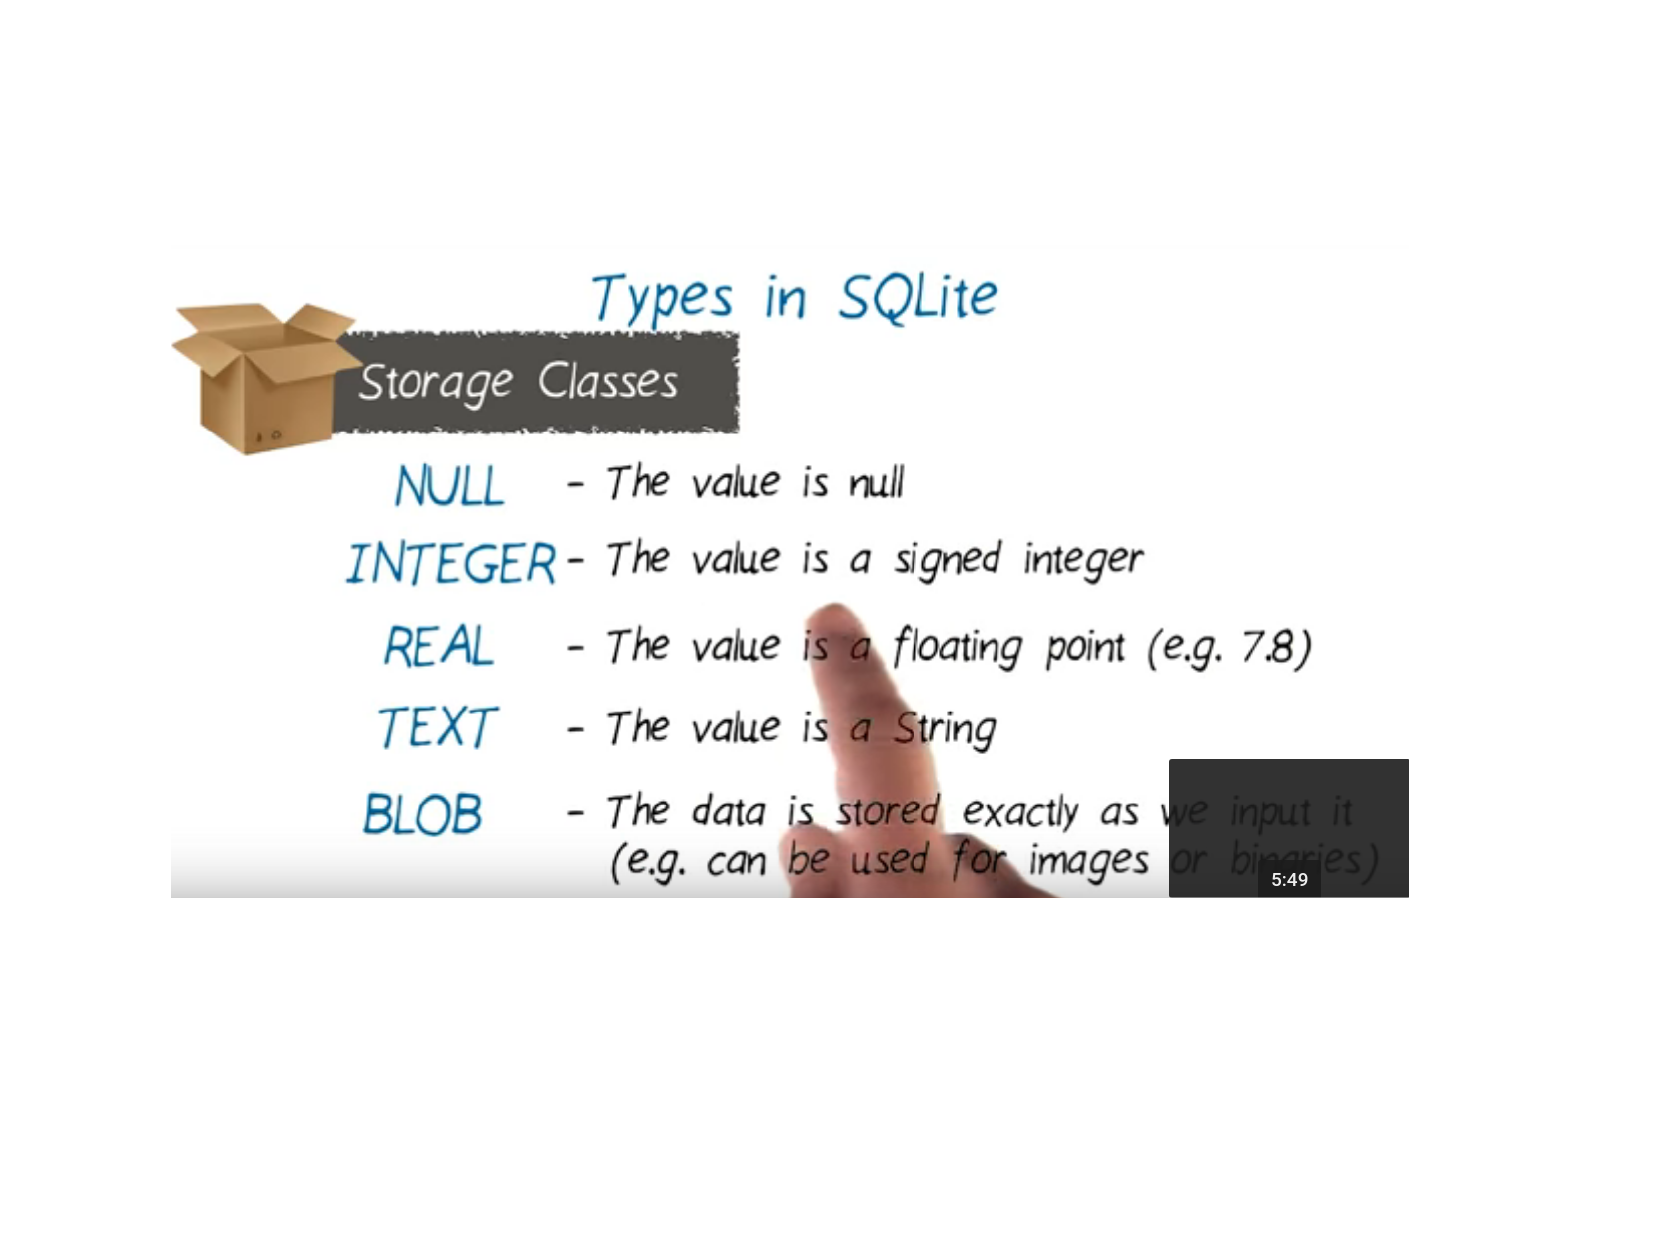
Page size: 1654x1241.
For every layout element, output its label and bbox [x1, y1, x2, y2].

picture [171, 245, 1409, 898]
